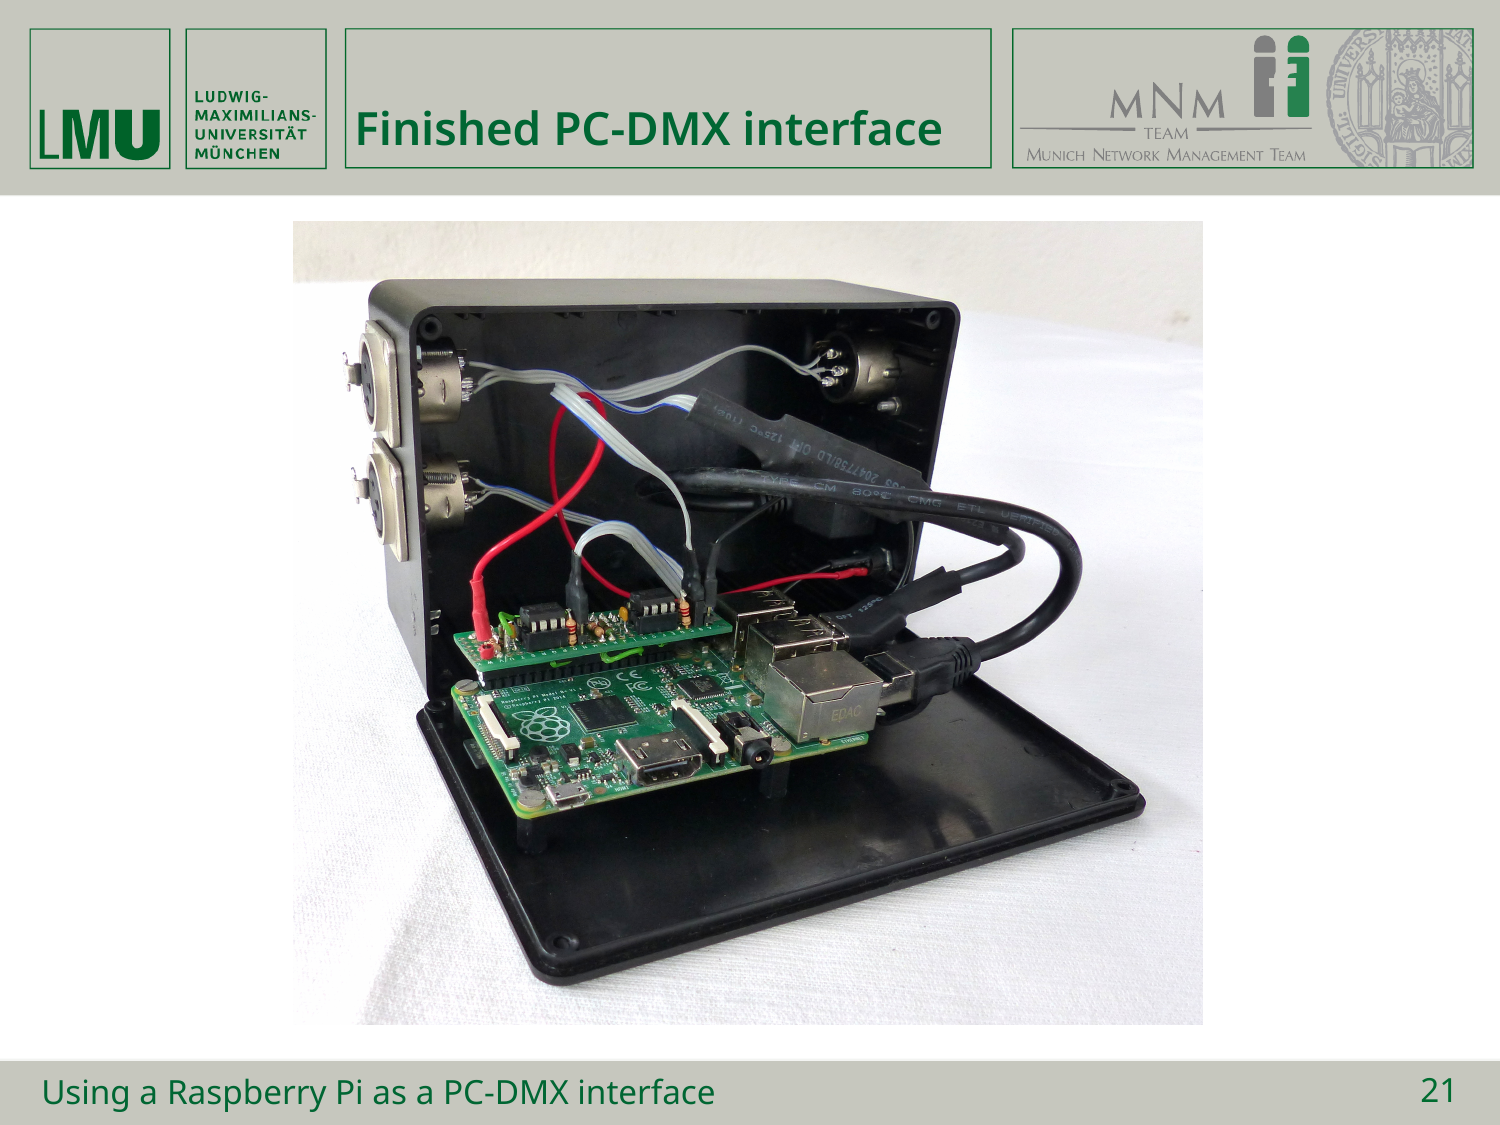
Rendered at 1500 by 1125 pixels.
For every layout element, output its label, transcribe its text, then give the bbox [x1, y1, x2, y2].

picture [293, 221, 1203, 1025]
picture [0, 1059, 1500, 1125]
title Finished PC-DMX interface [342, 29, 993, 171]
picture [0, 0, 1500, 196]
